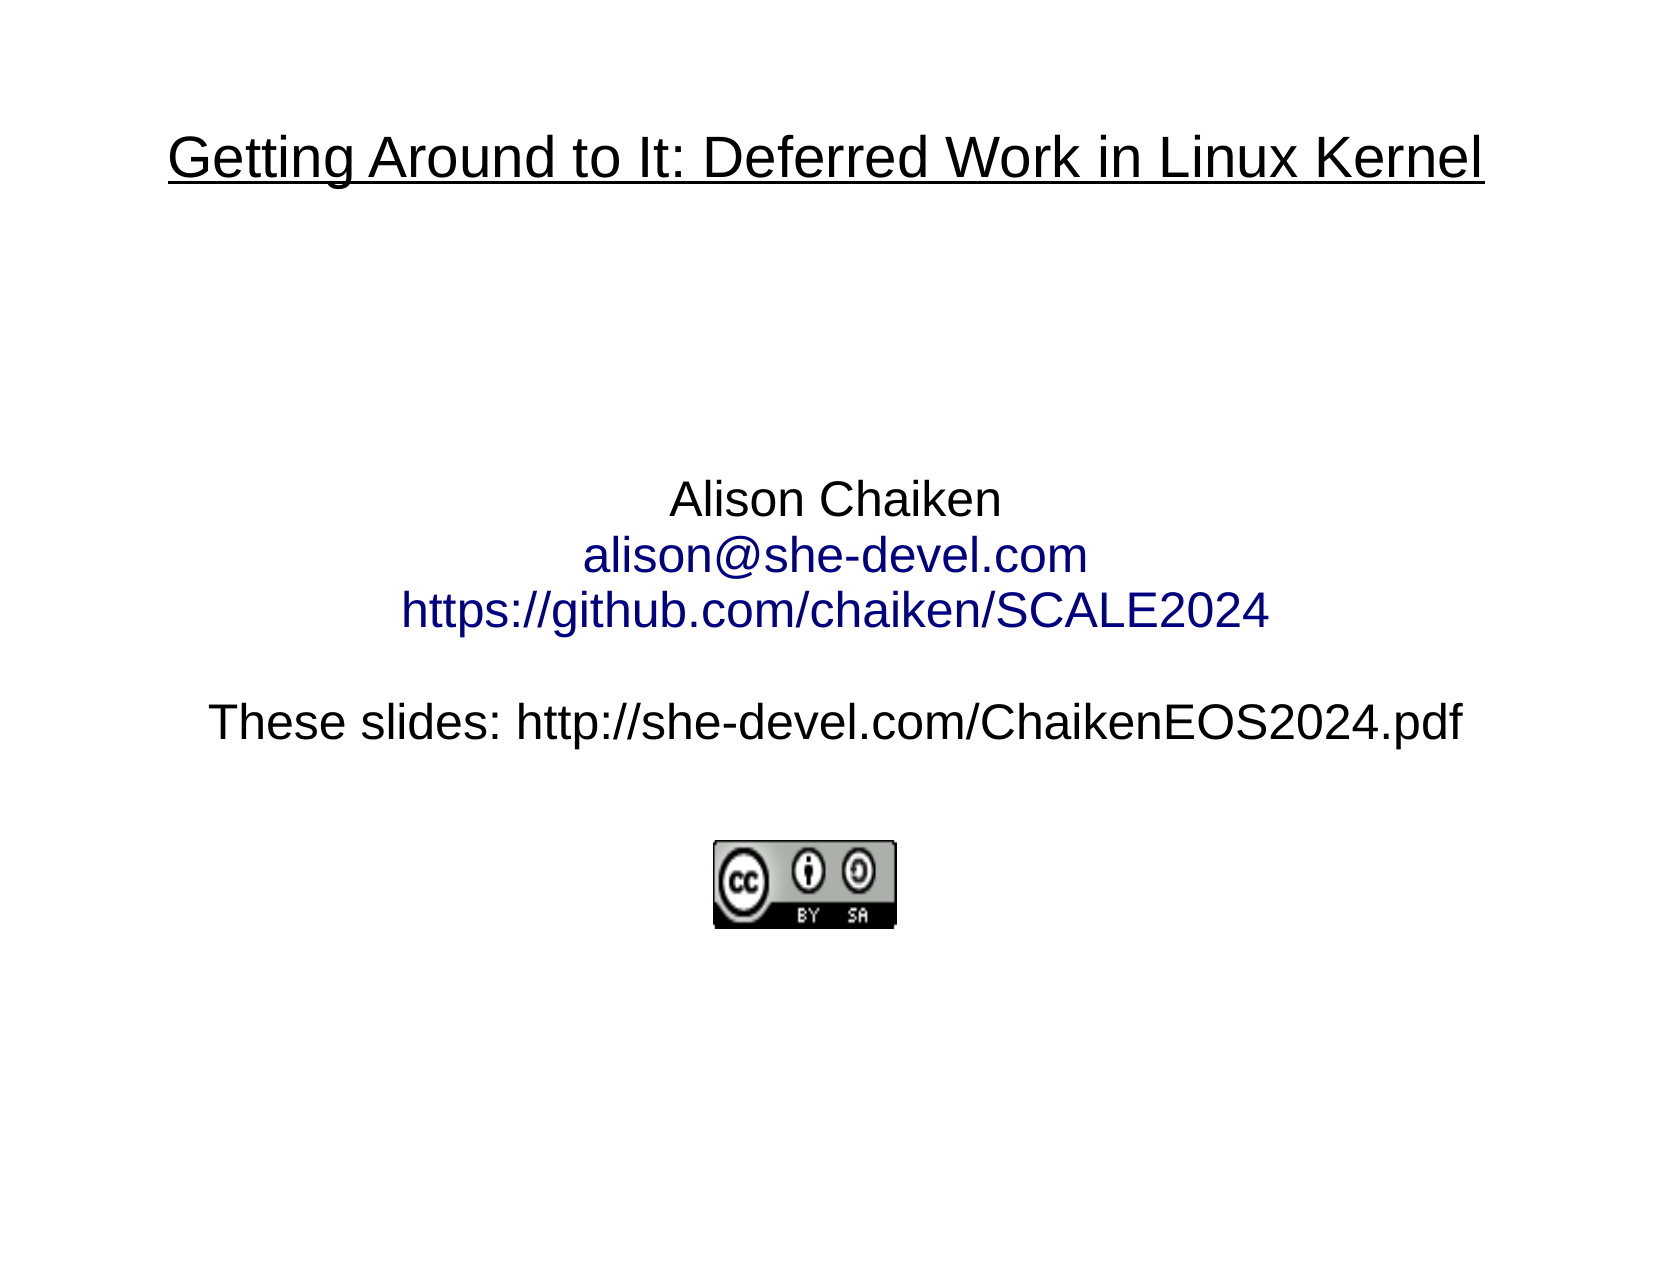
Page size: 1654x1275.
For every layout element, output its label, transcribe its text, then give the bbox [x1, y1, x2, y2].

subtitle Alison Chaiken alison@she-devel.com https://github.com/chaiken/SCALE2024 These slides: http://she-devel.com/ChaikenEOS2024.pdf [91, 296, 1580, 1036]
title Getting Around to It: Deferred Work in Linux Kernel [82, 50, 1571, 264]
picture [713, 840, 897, 929]
